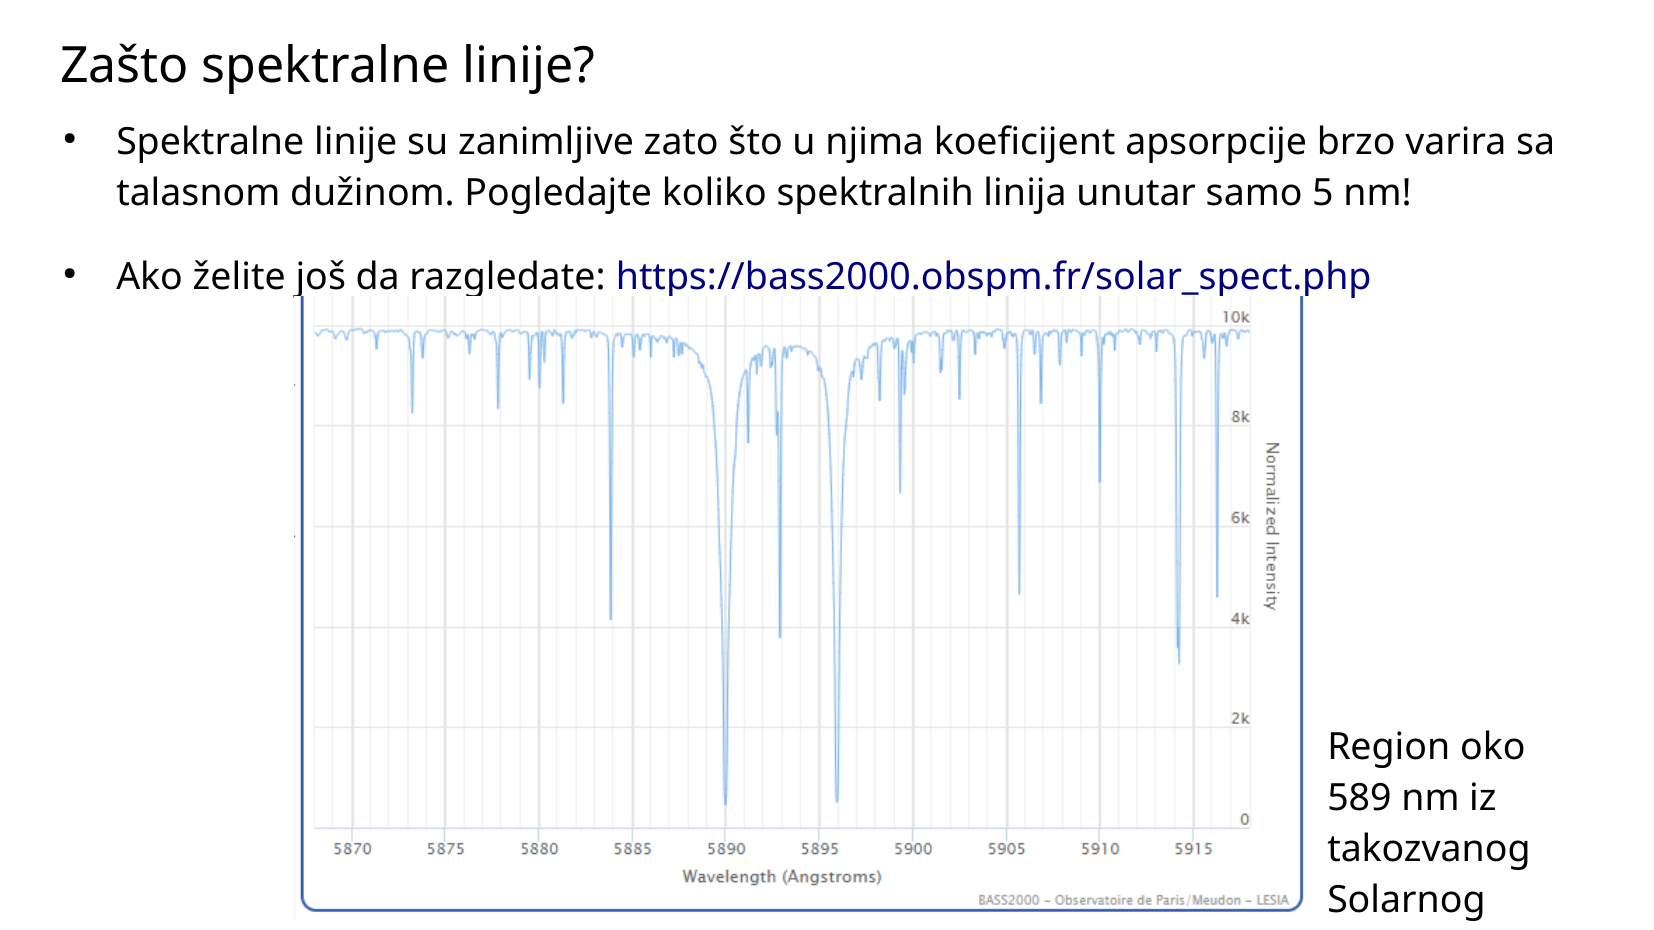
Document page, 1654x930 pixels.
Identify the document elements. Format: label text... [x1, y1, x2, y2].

picture [294, 296, 1313, 919]
title Zašto spektralne linije? [59, 13, 1648, 113]
text_box Region oko 589 nm iz takozvanog Solarnog Atlasa [1312, 712, 1613, 930]
list Spektralne linije su zanimljive zato što u njima koeficijent apsorpcije brzo varira sa talasnom dužinom. Pogledajte koliko spektralnih linija unutar samo 5 nm! Ako želite još da razgledate: https://bass2000.obspm.fr/solar_spect.php [45, 114, 1635, 844]
